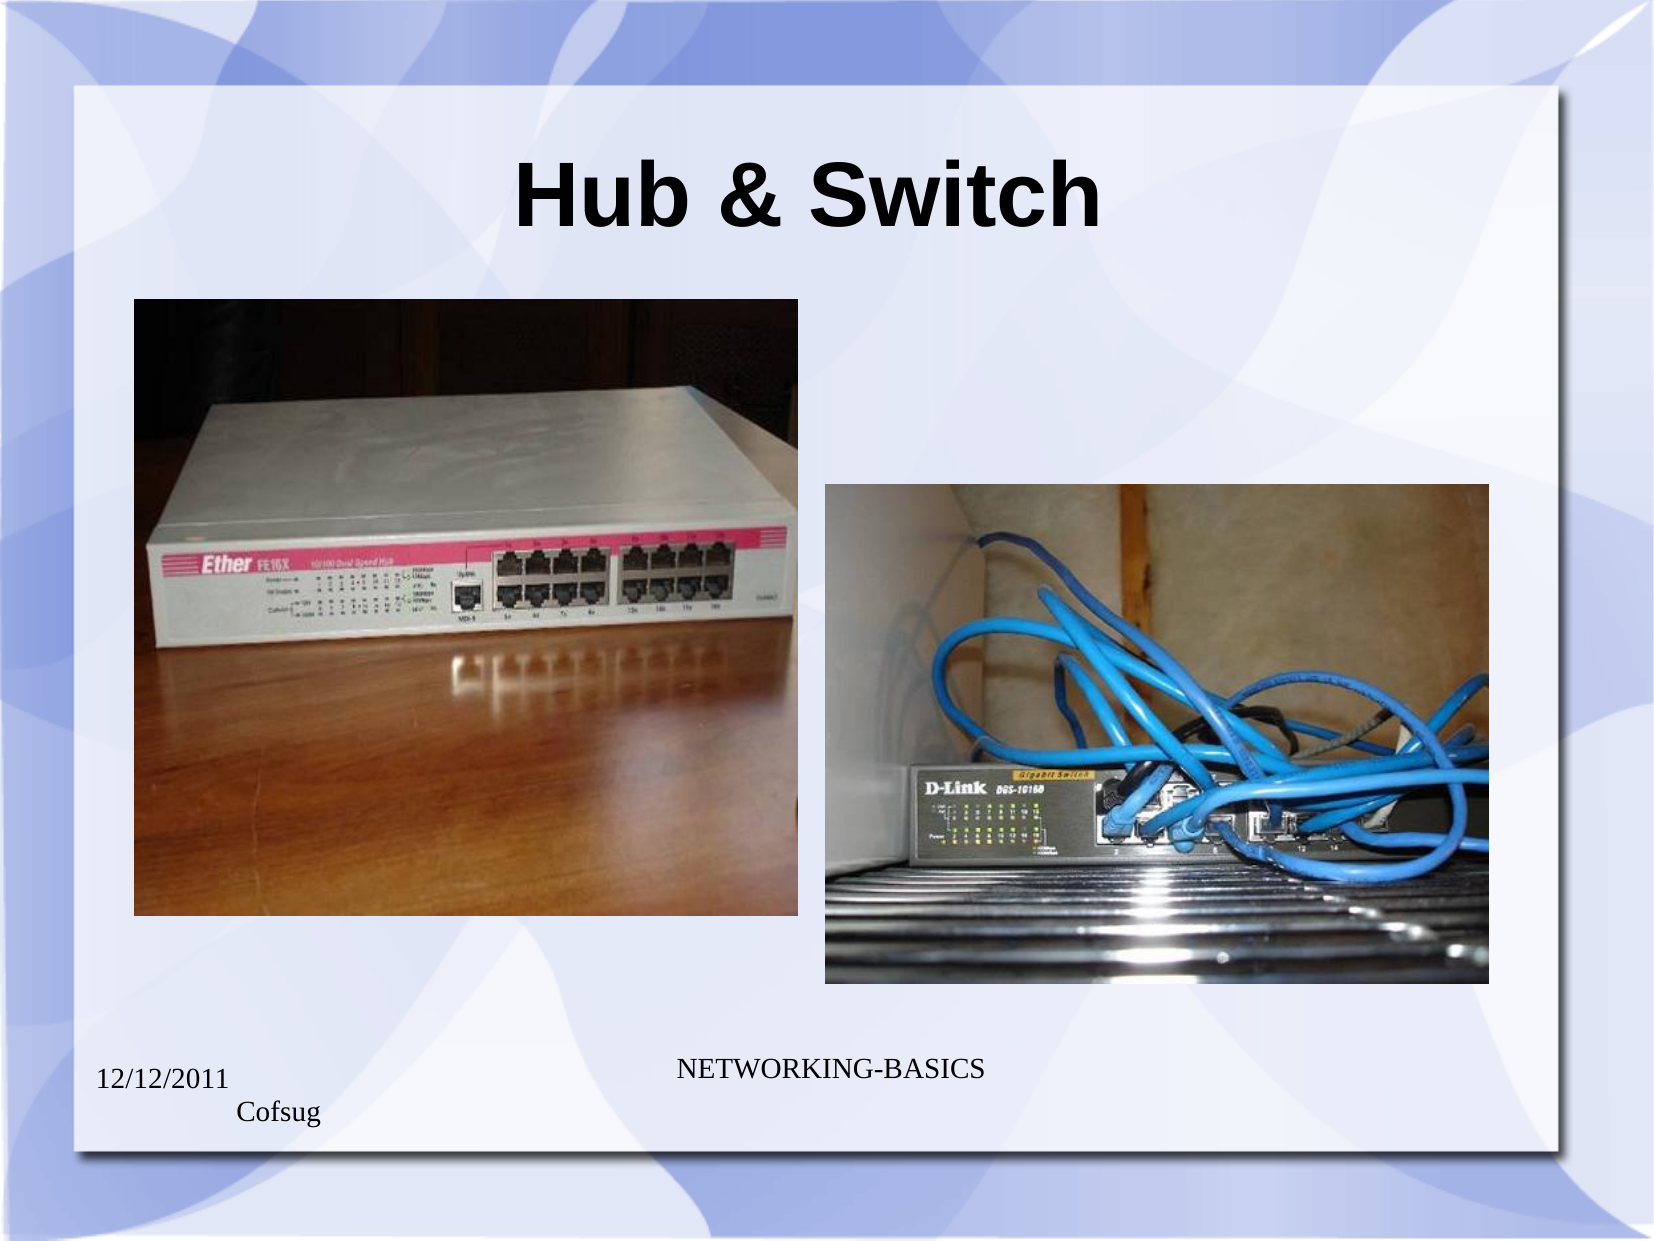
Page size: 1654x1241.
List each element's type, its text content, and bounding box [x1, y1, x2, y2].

title Hub & Switch [82, 90, 1536, 298]
picture [0, 0, 1654, 1241]
